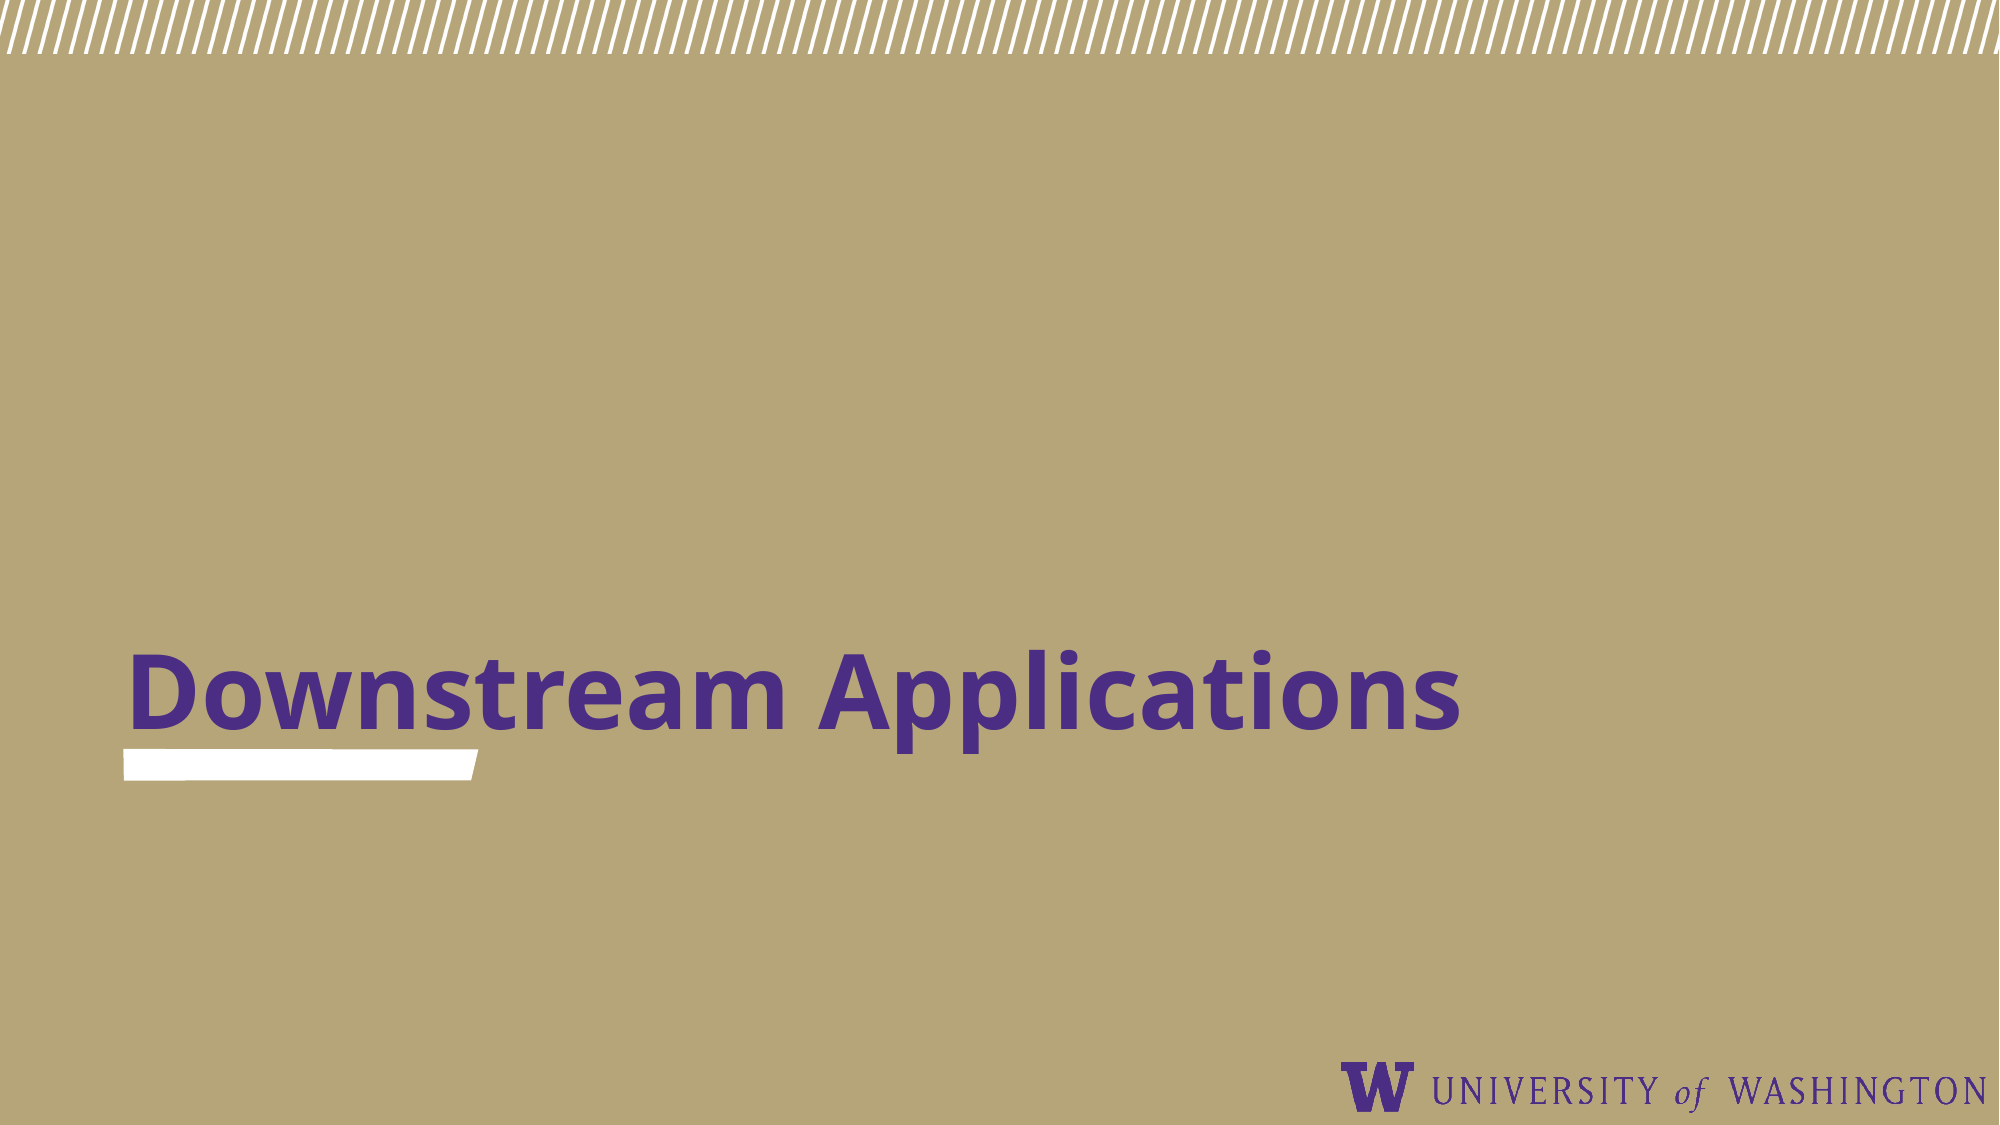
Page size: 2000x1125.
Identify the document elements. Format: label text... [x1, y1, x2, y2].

title Downstream Applications [124, 112, 1925, 751]
